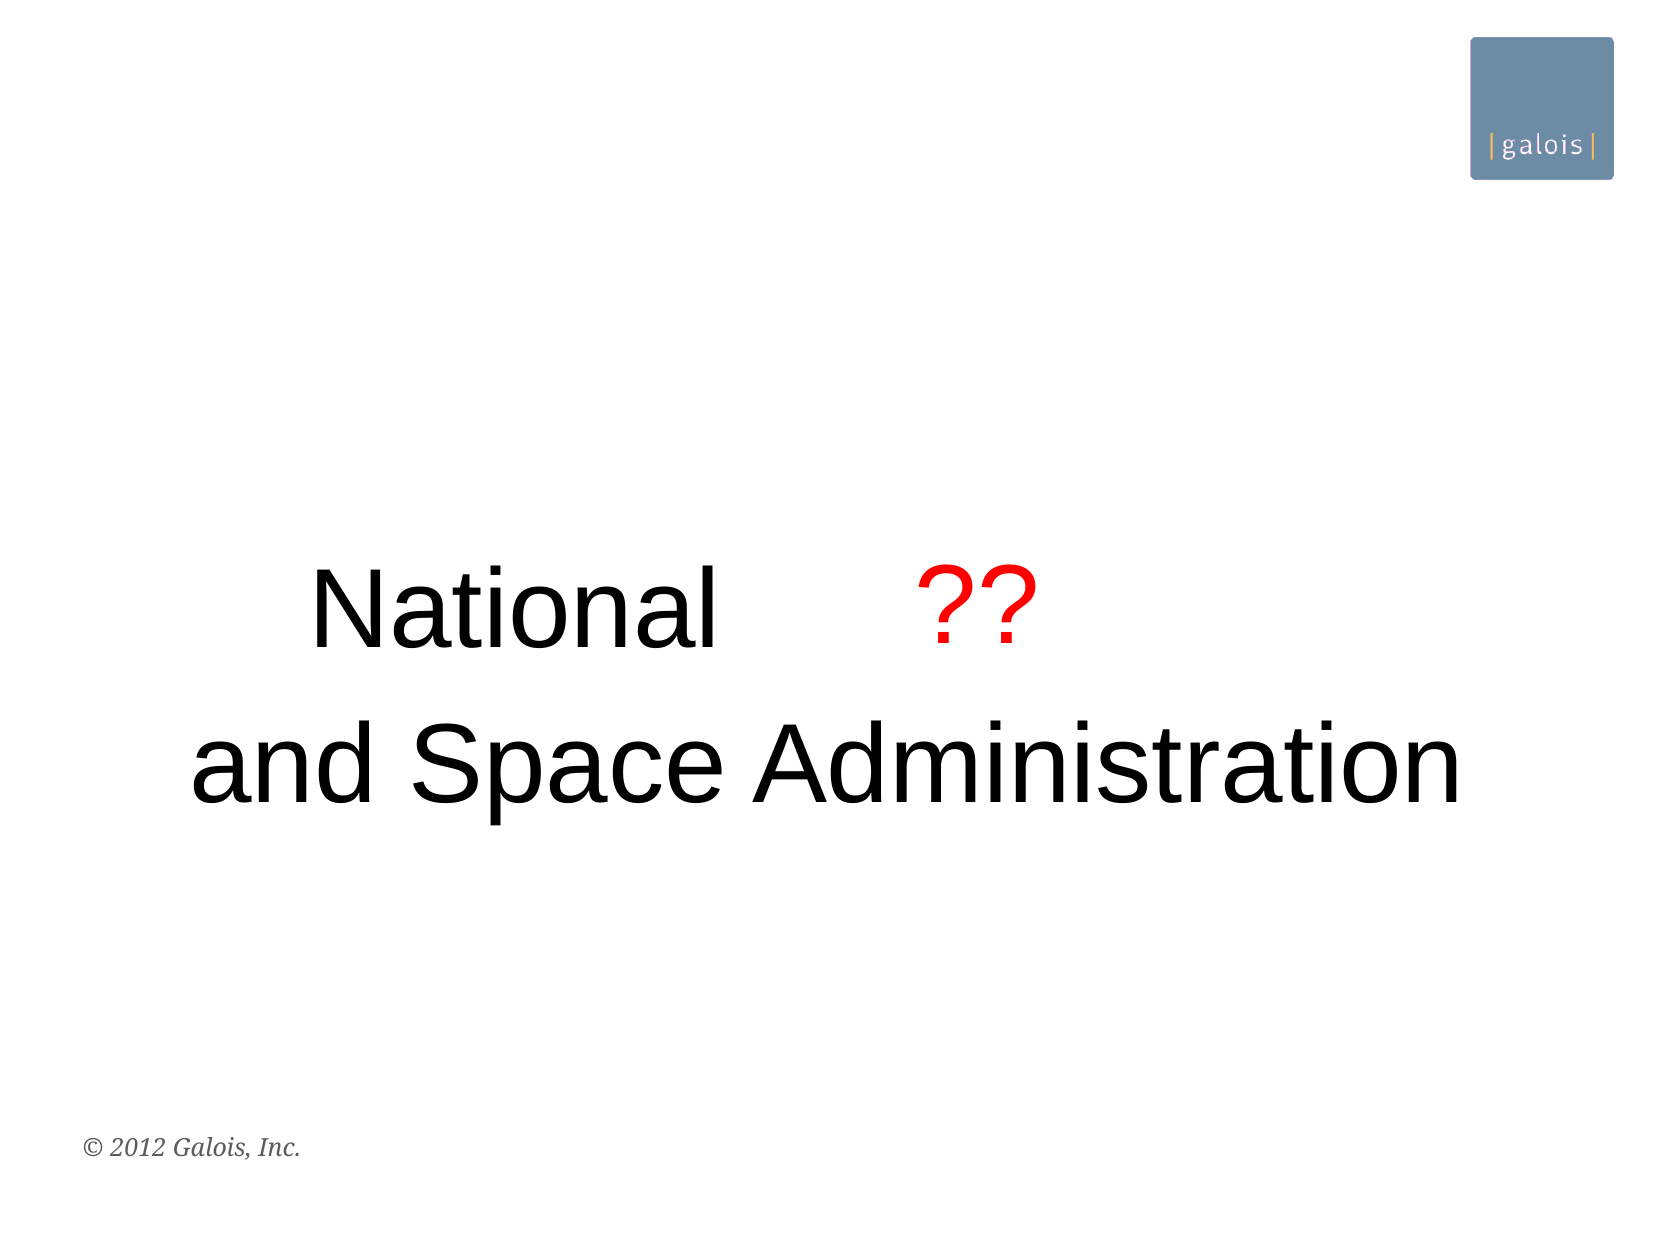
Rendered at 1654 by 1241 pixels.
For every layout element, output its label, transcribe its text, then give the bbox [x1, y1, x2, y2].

picture [1462, 29, 1621, 188]
list National Aeronautics and Space Administration [82, 290, 1571, 1109]
text_box ?? [900, 534, 1055, 676]
